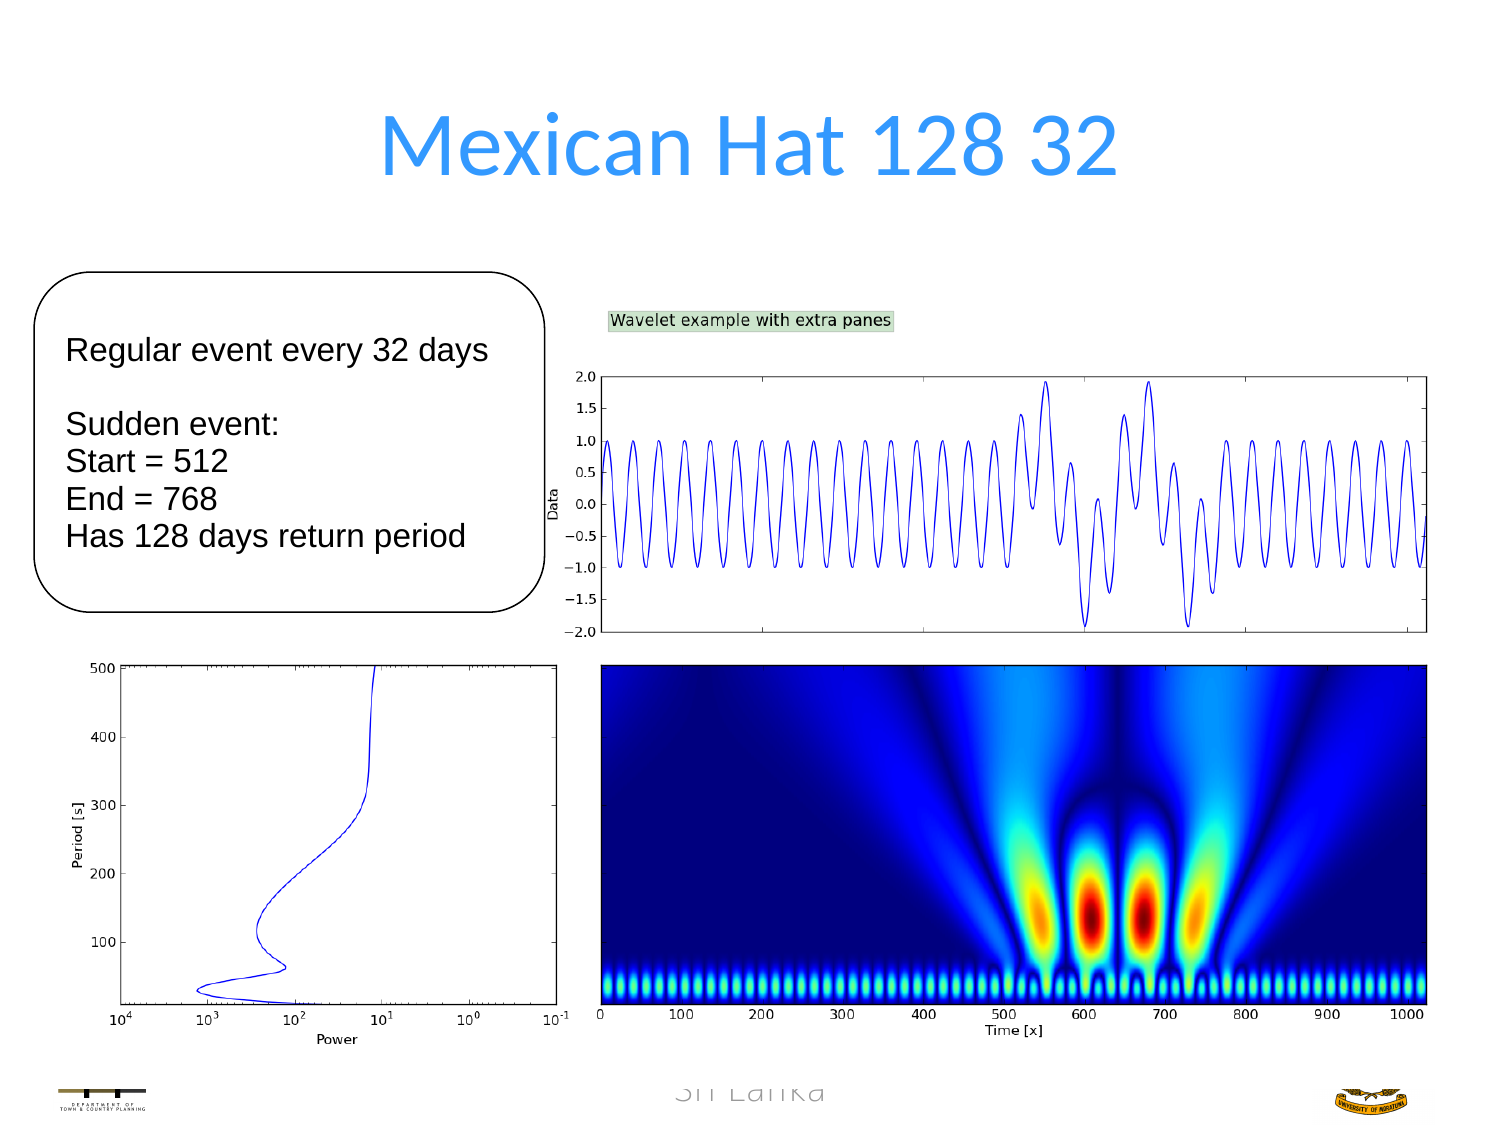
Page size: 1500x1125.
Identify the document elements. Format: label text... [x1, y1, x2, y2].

text_box Regular event every 32 days Sudden event: Start = 512 End = 768 Has 128 days return period [34, 272, 545, 613]
picture [0, 241, 1500, 1125]
title Mexican Hat 128 32 [75, 37, 1426, 240]
